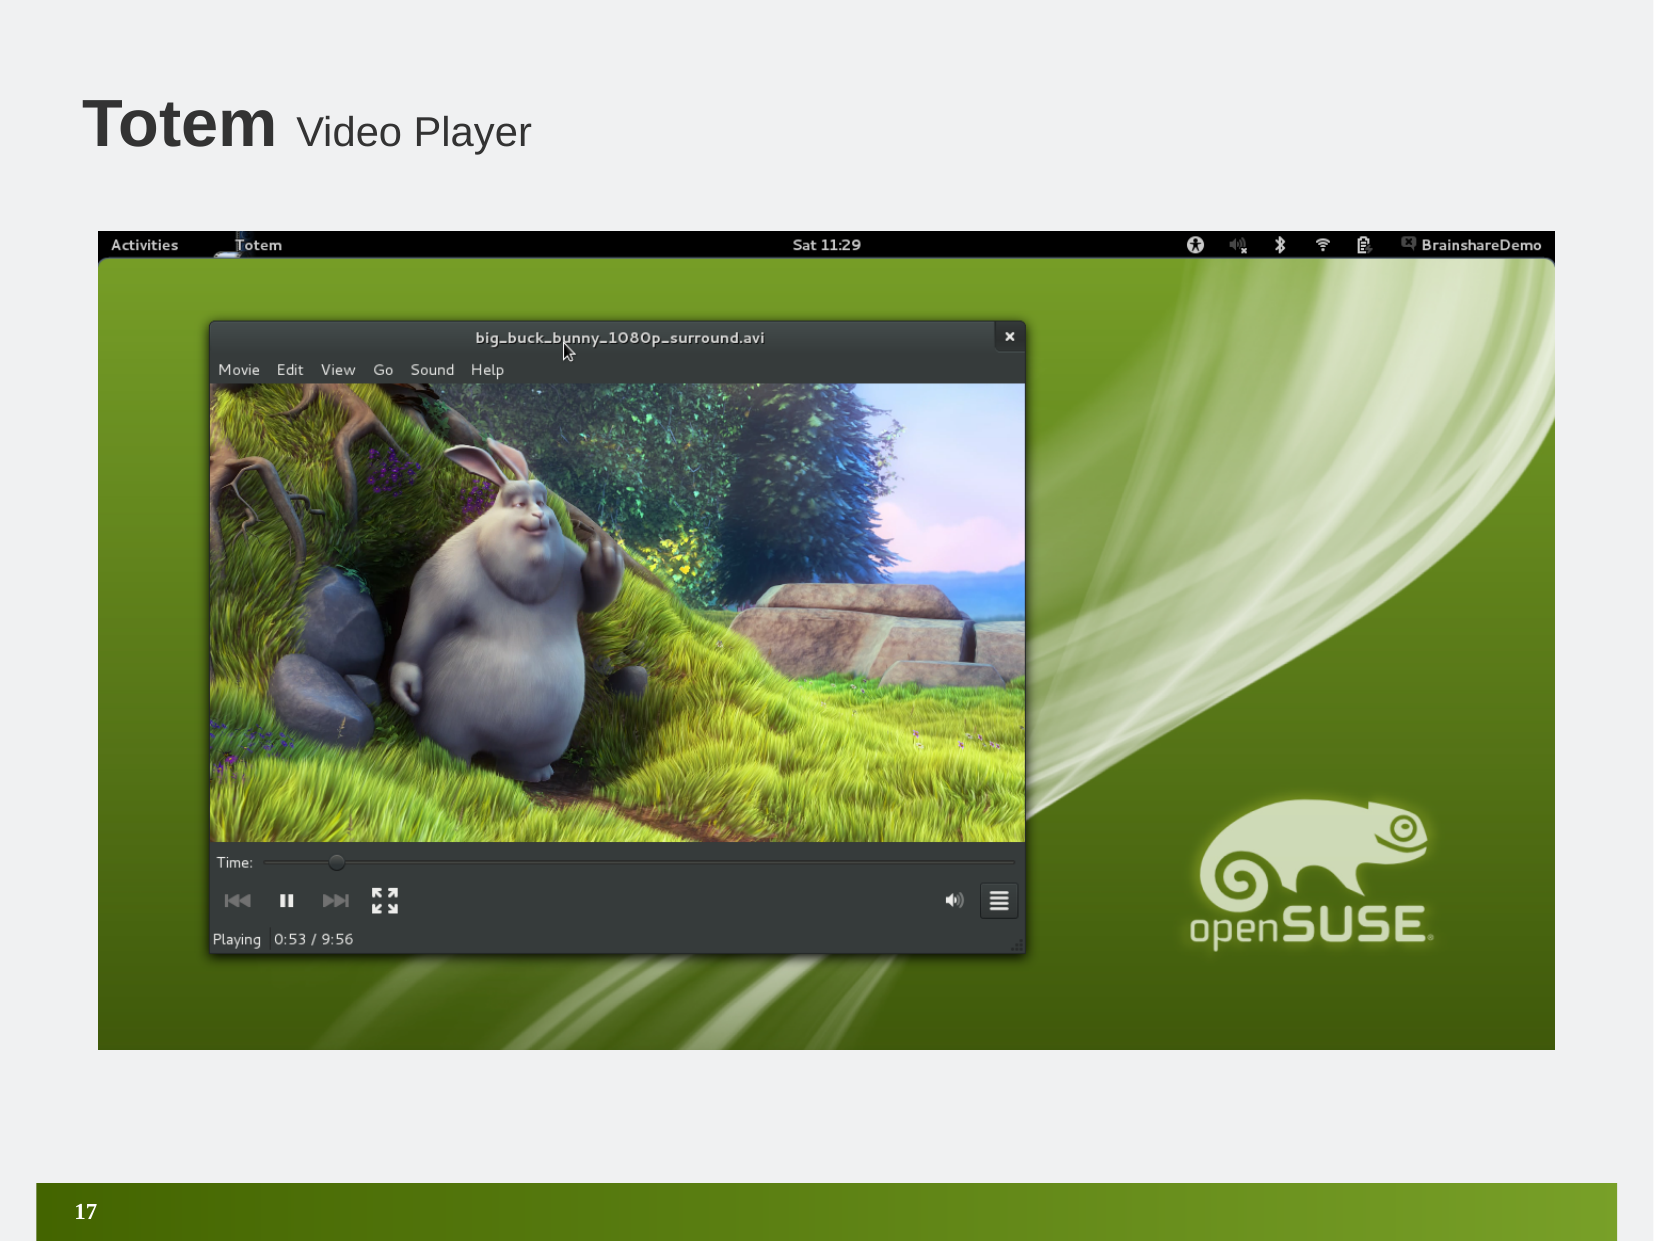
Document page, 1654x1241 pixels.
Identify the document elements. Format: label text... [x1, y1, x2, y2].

picture [0, 0, 1654, 1241]
title Totem Video Player [82, 49, 1571, 198]
